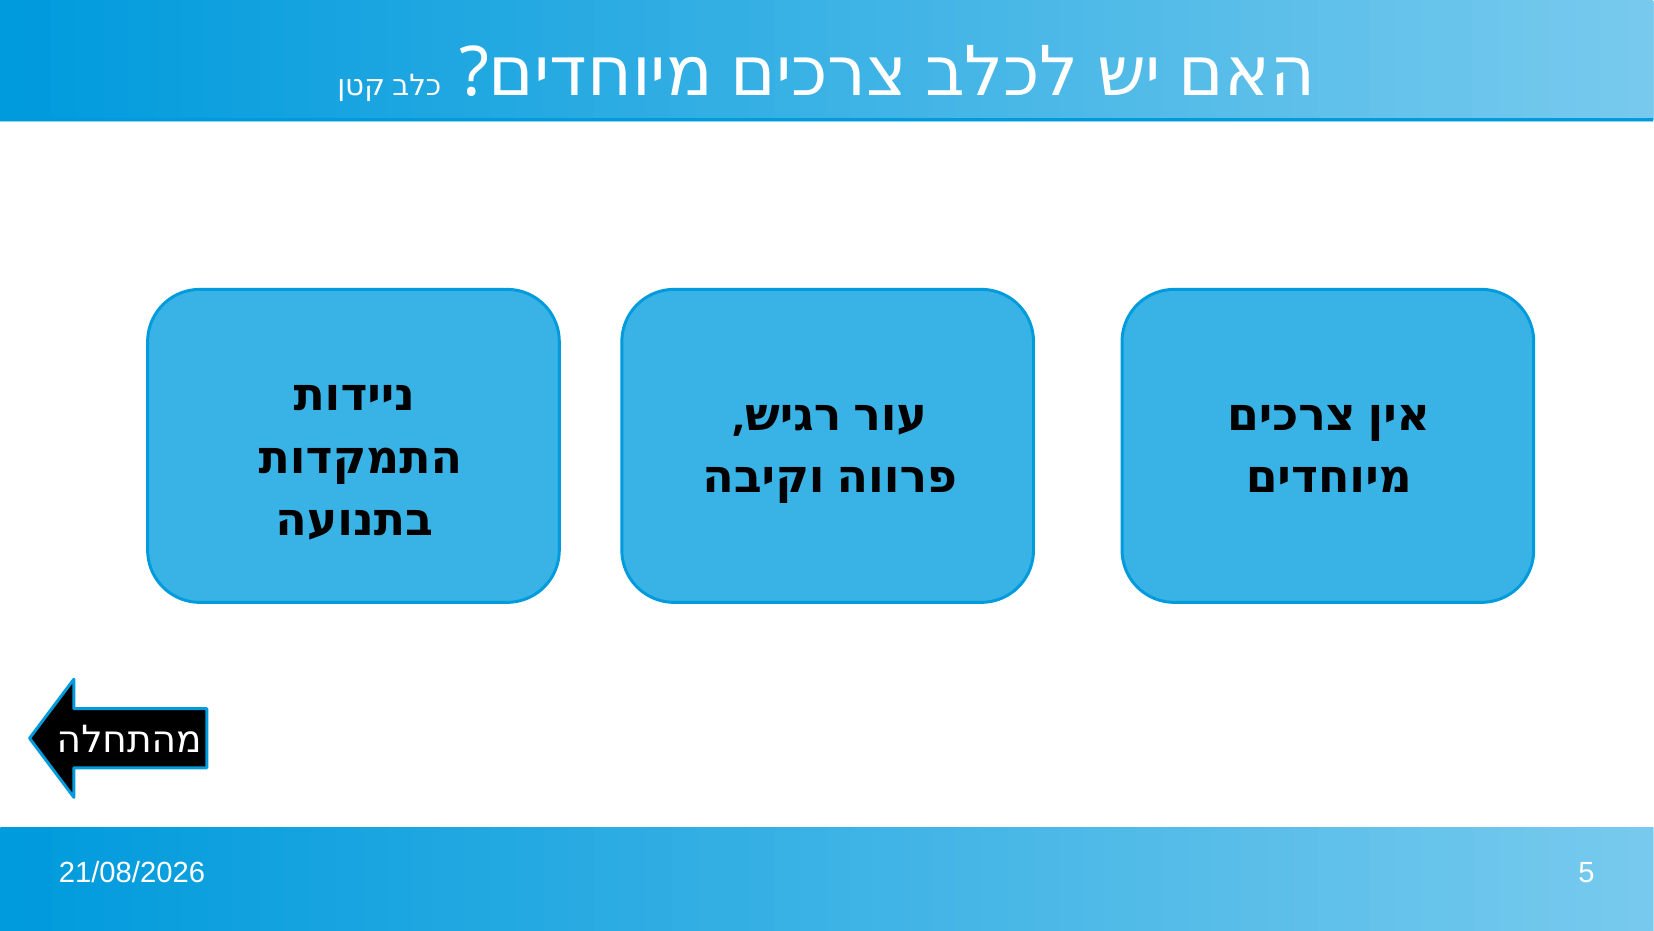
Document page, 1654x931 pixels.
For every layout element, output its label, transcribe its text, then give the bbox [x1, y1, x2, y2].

title האם יש לכלב צרכים מיוחדים? כלב קטן [59, 21, 1595, 116]
text_box [621, 289, 1034, 603]
text_box עור רגיש, פרווה וקיבה [667, 373, 993, 514]
text_box אין צרכים מיוחדים [1181, 373, 1477, 514]
text_box מהתחלה [29, 679, 207, 798]
text_box [147, 289, 560, 603]
text_box [1122, 289, 1534, 603]
text_box ניידות התמקדות בתנועה [206, 354, 502, 557]
